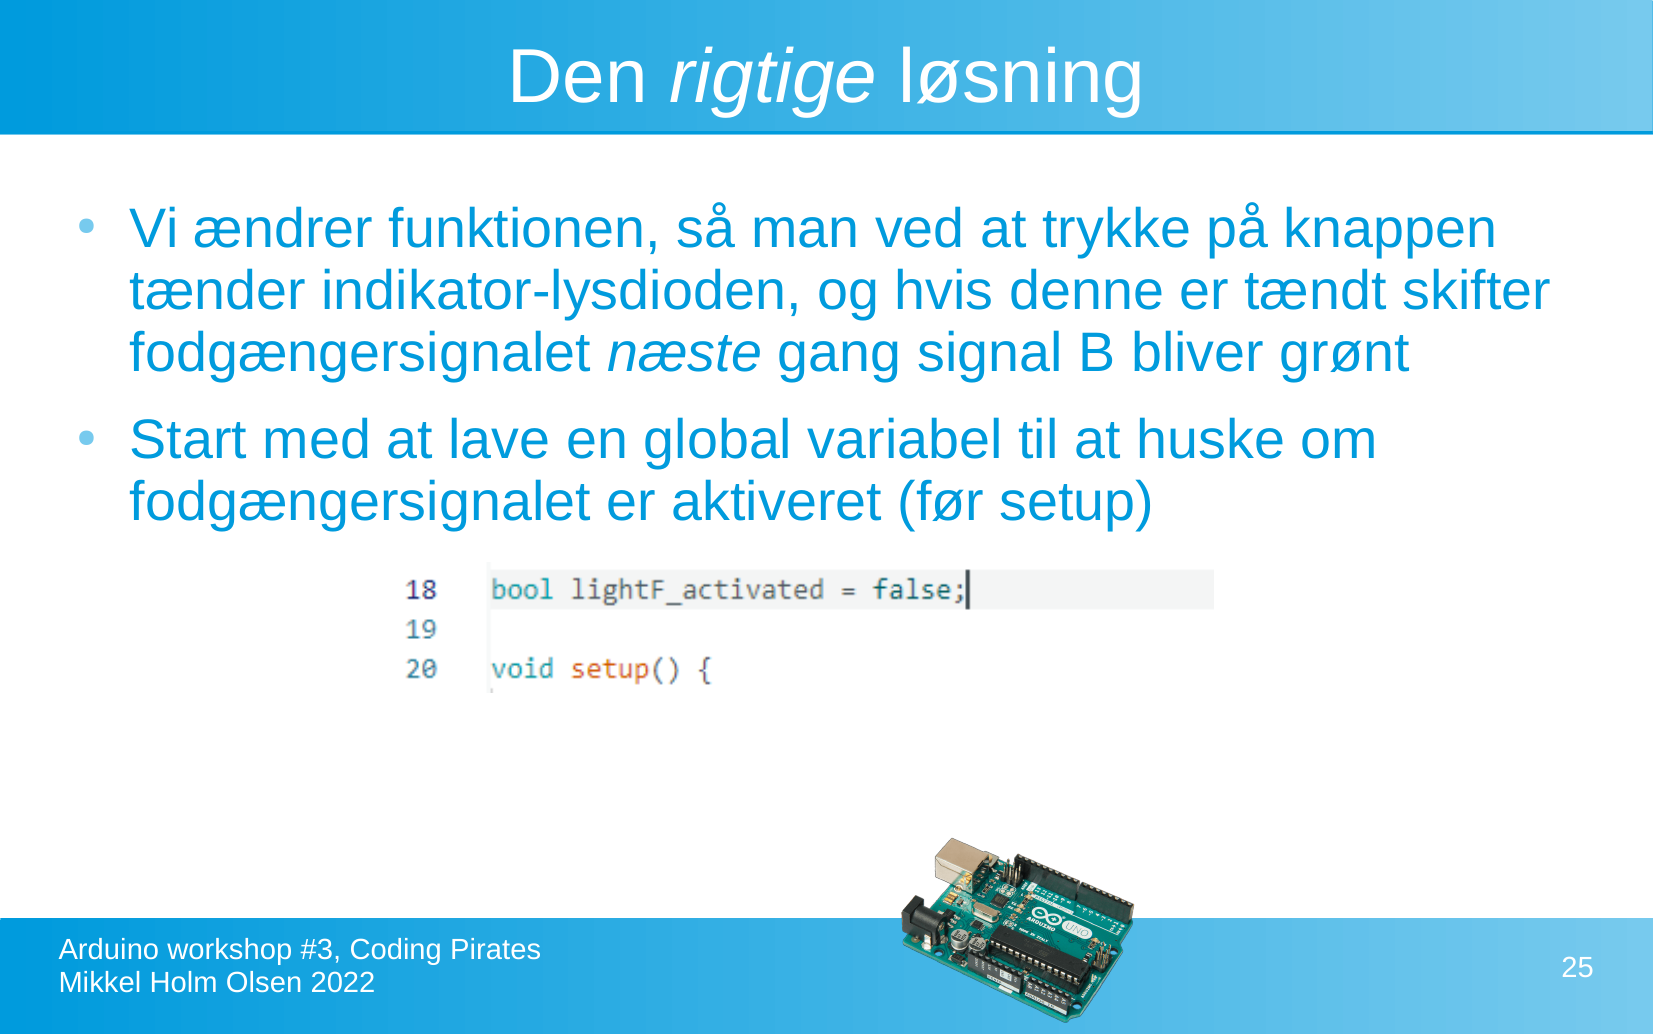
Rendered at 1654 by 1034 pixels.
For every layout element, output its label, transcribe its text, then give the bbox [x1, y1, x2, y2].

title Den rigtige løsning [58, 32, 1594, 120]
picture [388, 562, 1214, 693]
list Vi ændrer funktionen, så man ved at trykke på knappen tænder indikator-lysdioden, og hvis denne er tændt skifter fodgængersignalet næste gang signal B bliver grønt Start med at lave en global variabel til at huske om fodgængersignalet er aktiveret (før setup) [58, 196, 1594, 854]
picture [900, 854, 1138, 1024]
